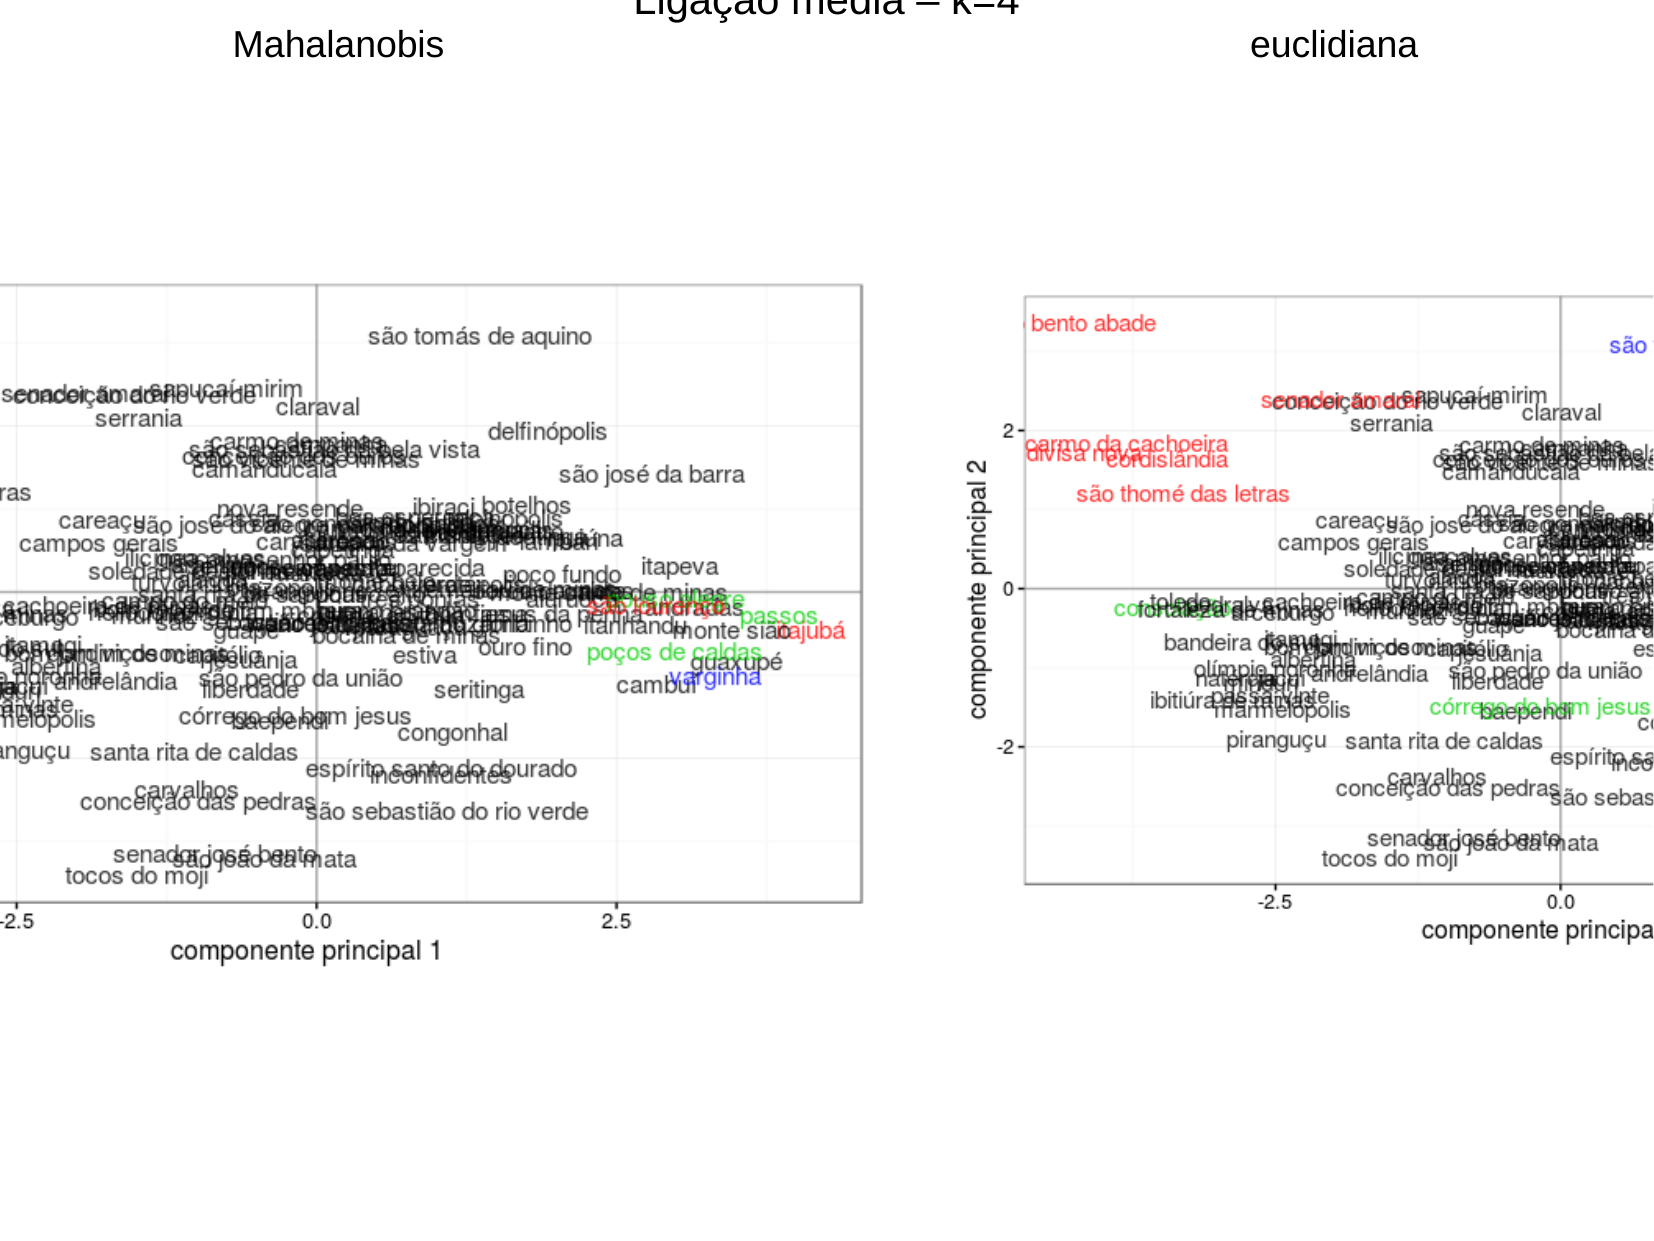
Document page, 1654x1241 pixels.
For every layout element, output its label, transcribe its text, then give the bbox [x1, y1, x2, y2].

picture [950, 247, 1654, 956]
picture [0, 233, 875, 978]
title Ligação média – k=4 Mahalanobis euclidiana [82, 0, 1571, 125]
